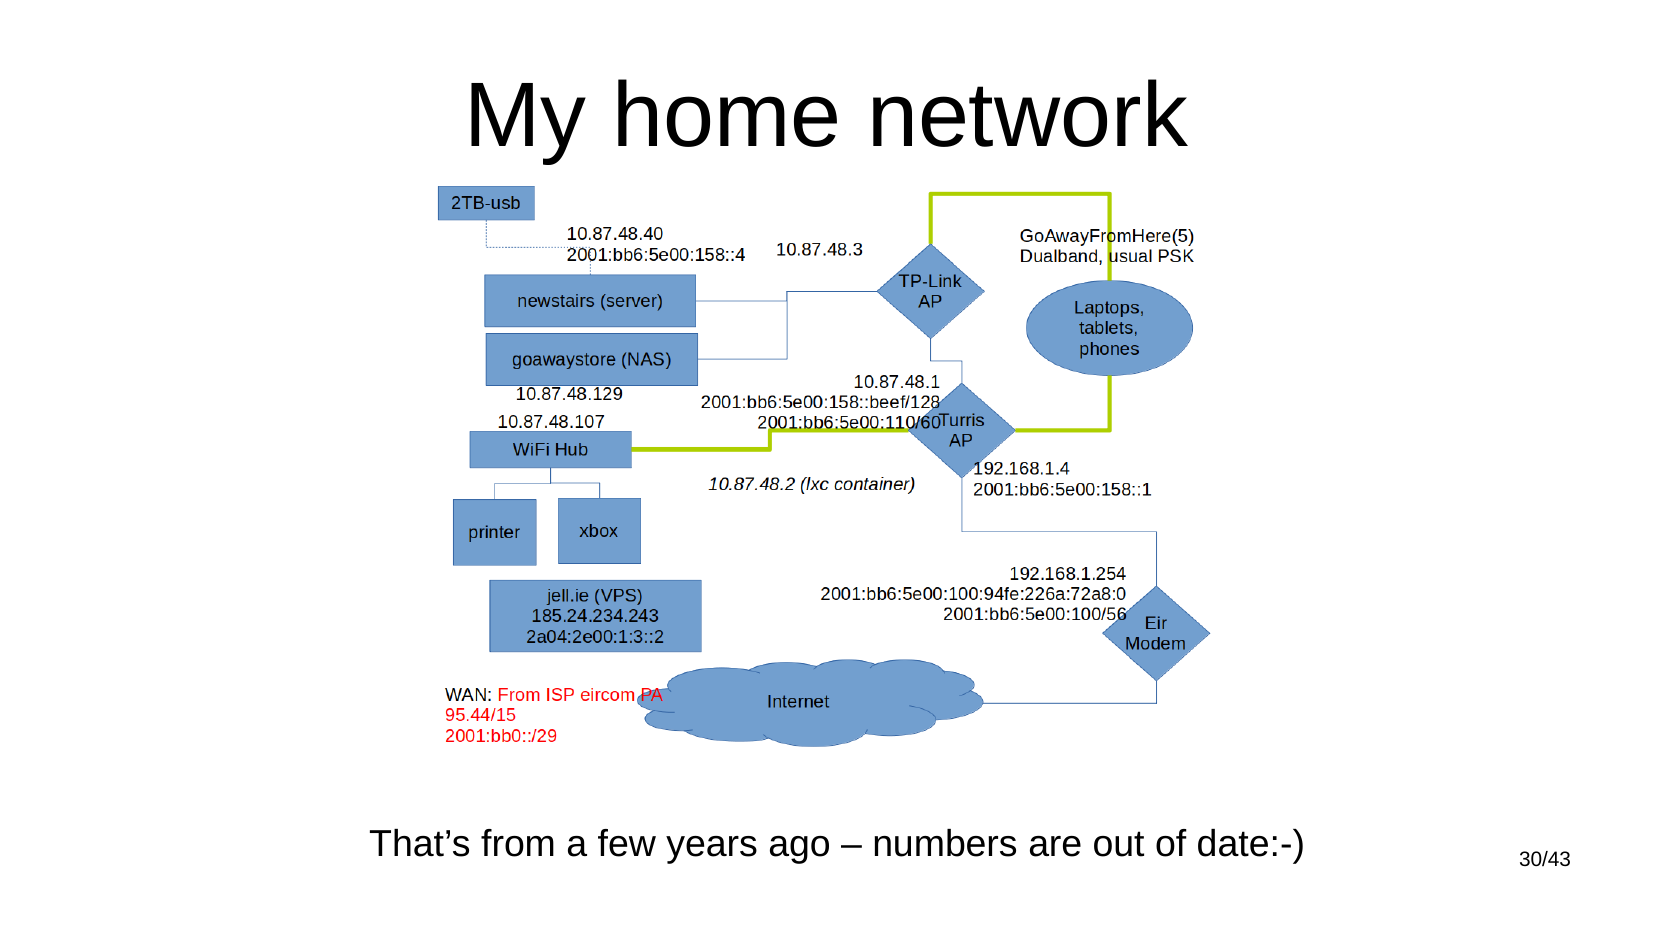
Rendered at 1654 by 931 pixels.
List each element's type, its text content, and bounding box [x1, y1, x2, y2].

title My home network [82, 37, 1571, 193]
text_box That’s from a few years ago – numbers are out of date:-) [354, 814, 1321, 872]
picture [425, 165, 1218, 756]
